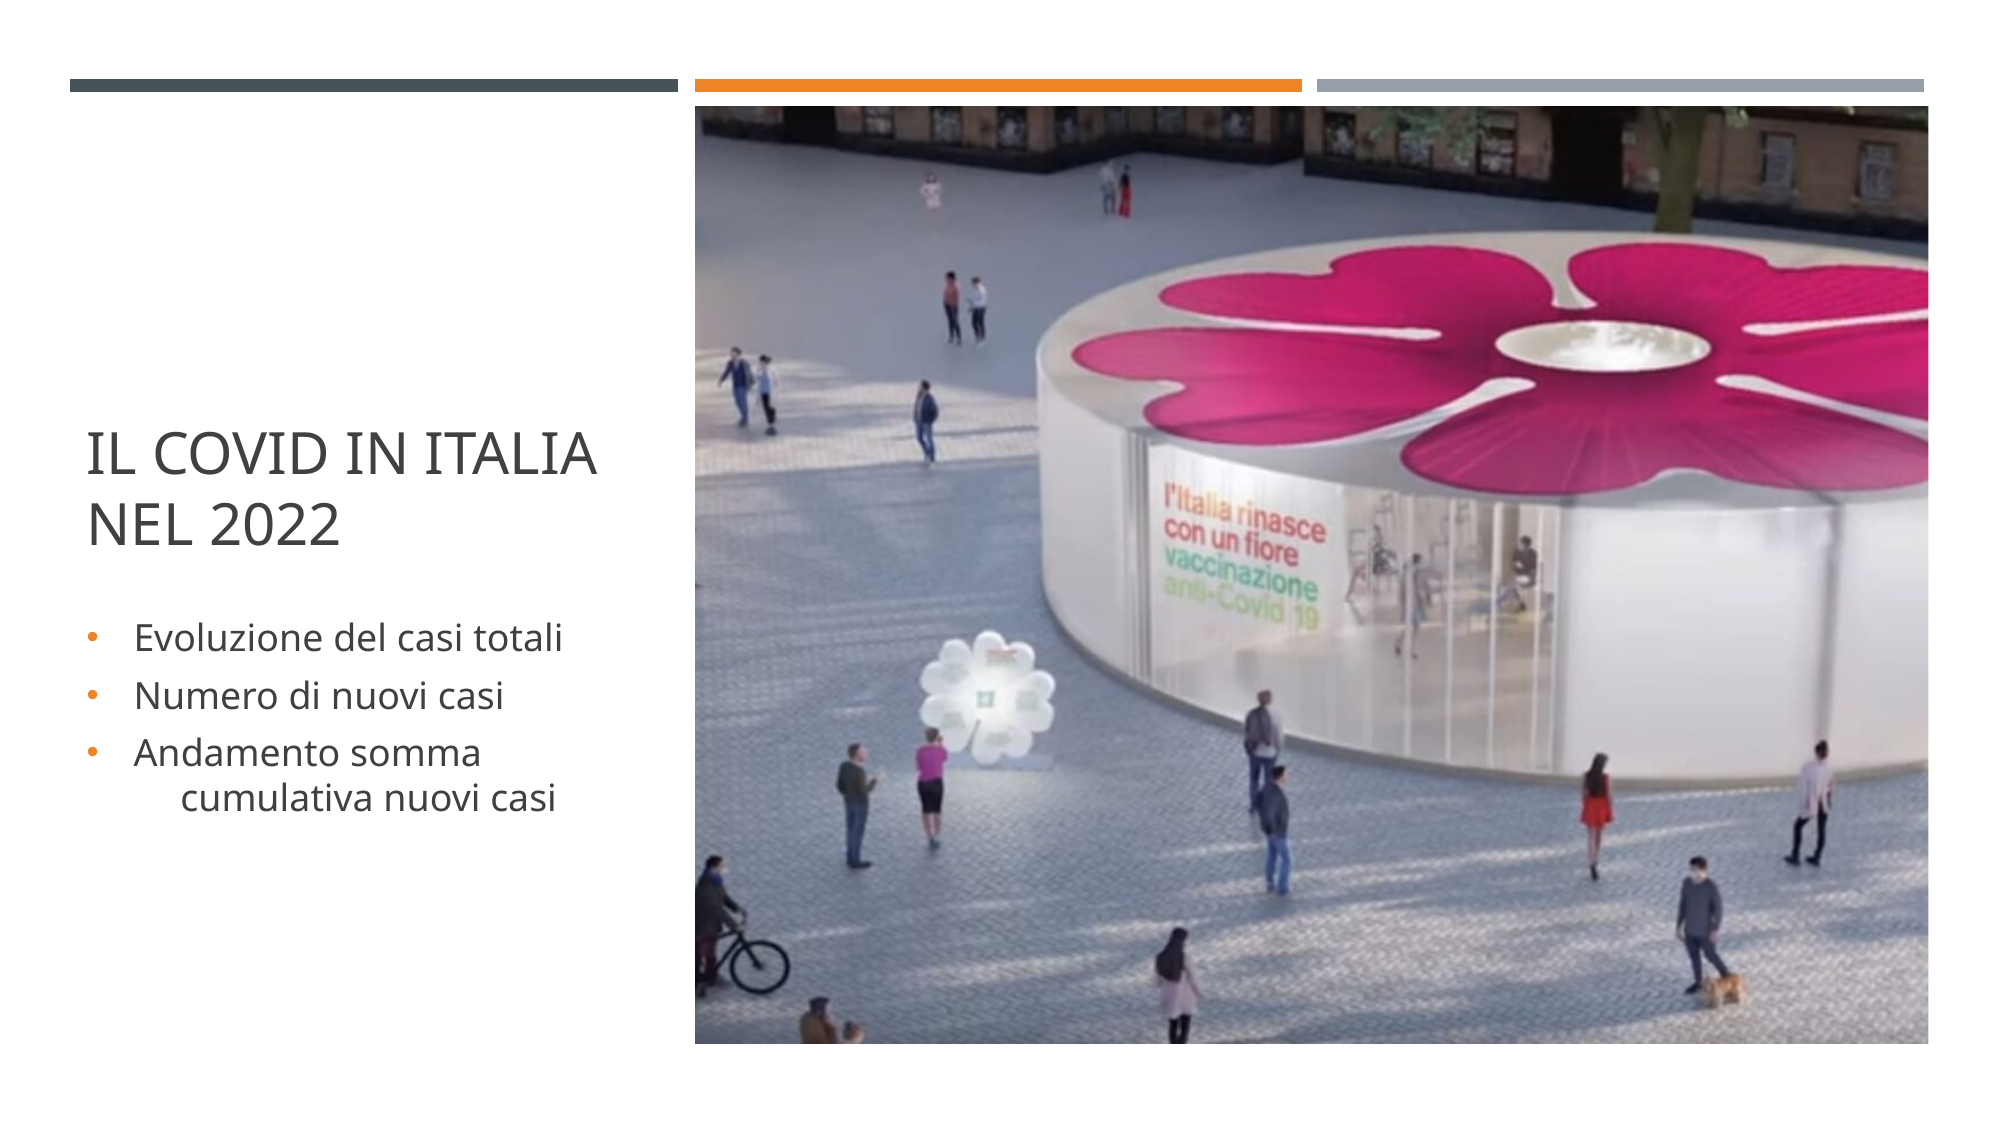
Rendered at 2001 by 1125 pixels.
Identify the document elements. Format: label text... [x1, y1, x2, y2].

subtitle Evoluzione del casi totali Numero di nuovi casi Andamento somma cumulativa nuovi casi [71, 606, 664, 980]
title IL COVID IN ITALIA NEL 2022 [71, 103, 664, 565]
picture [695, 106, 1929, 1044]
